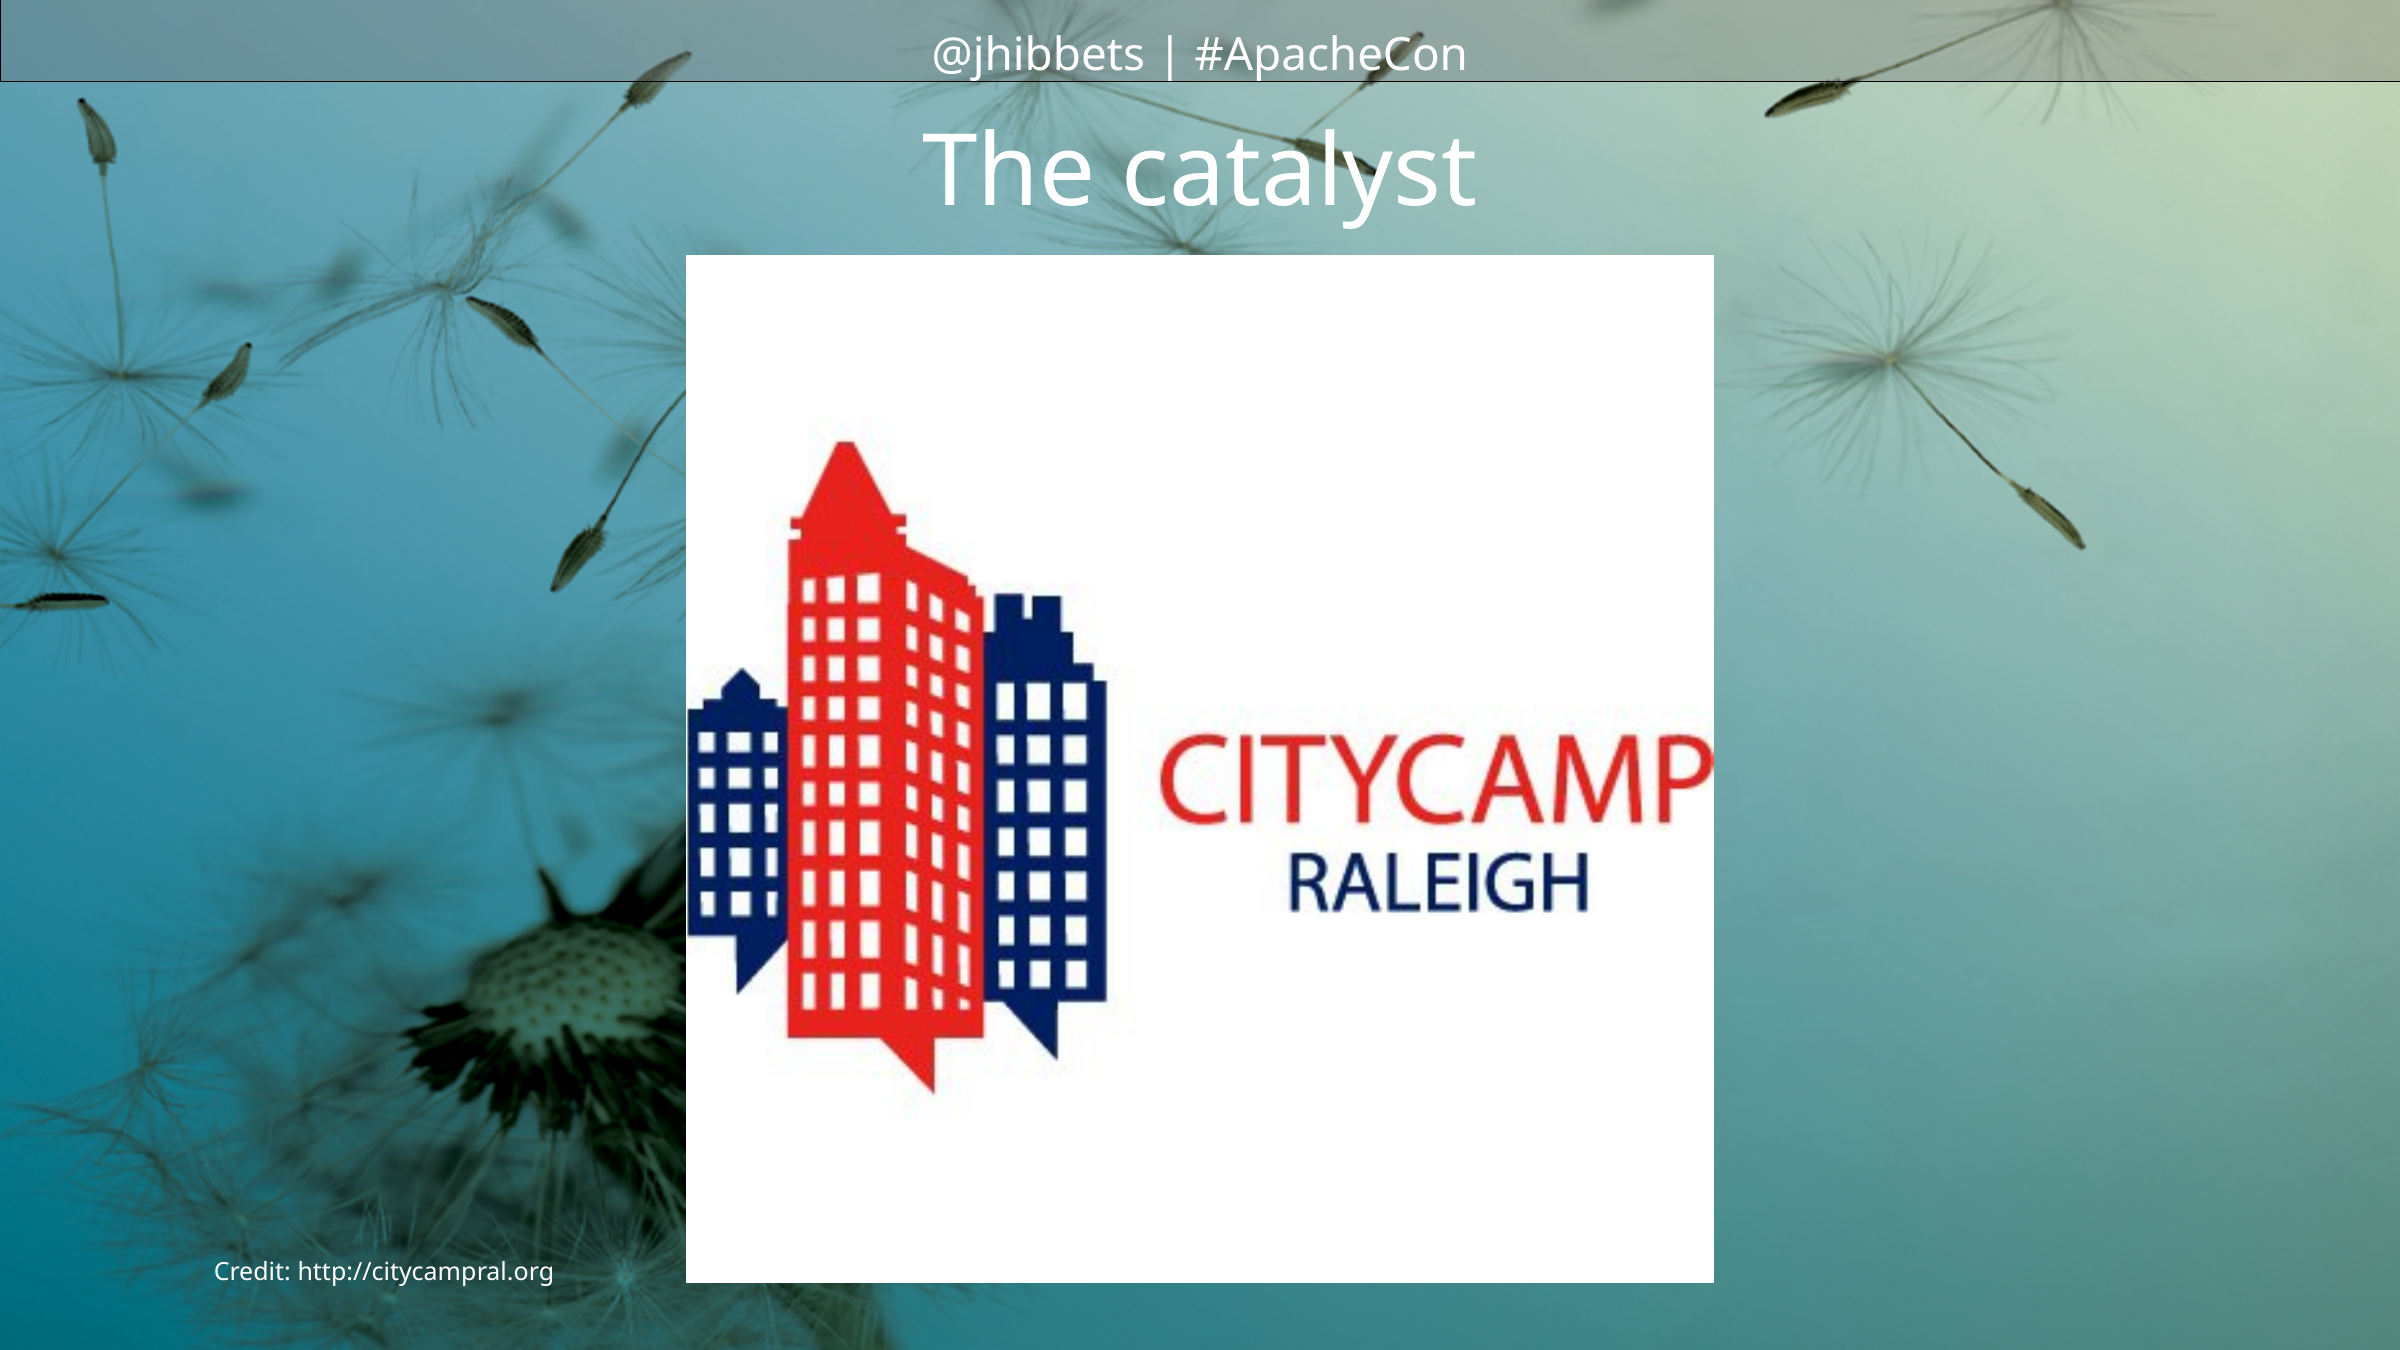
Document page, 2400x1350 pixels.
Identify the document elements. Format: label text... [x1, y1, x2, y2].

text_box Credit: http://citycampral.org [199, 1245, 756, 1293]
picture [0, 82, 2400, 1350]
title The catalyst [120, 53, 2281, 280]
